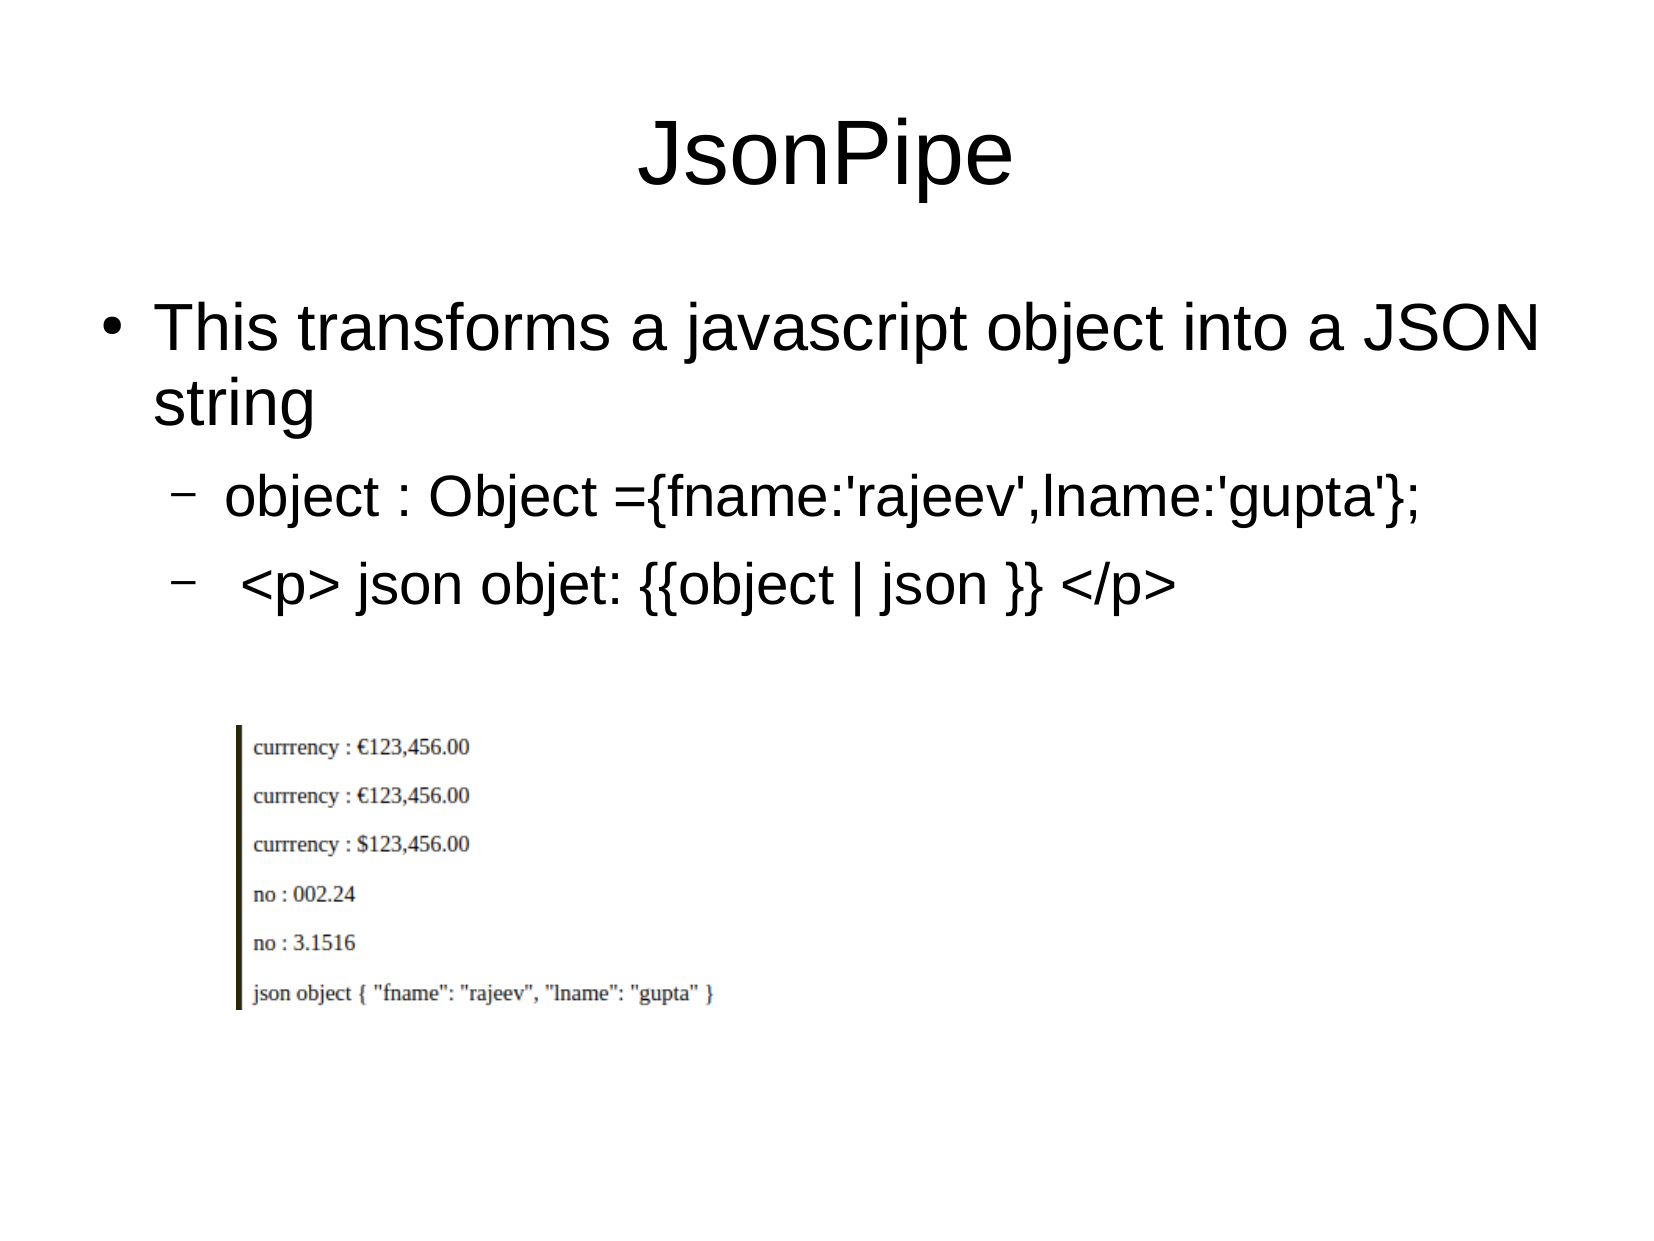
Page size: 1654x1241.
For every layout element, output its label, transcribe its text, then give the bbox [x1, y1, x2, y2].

list This transforms a javascript object into a JSON string object : Object ={fname:'rajeev',lname:'gupta'}; <p> json objet: {{object | json }} </p> [82, 290, 1571, 1010]
picture [236, 725, 779, 1010]
title JsonPipe [82, 49, 1571, 257]
